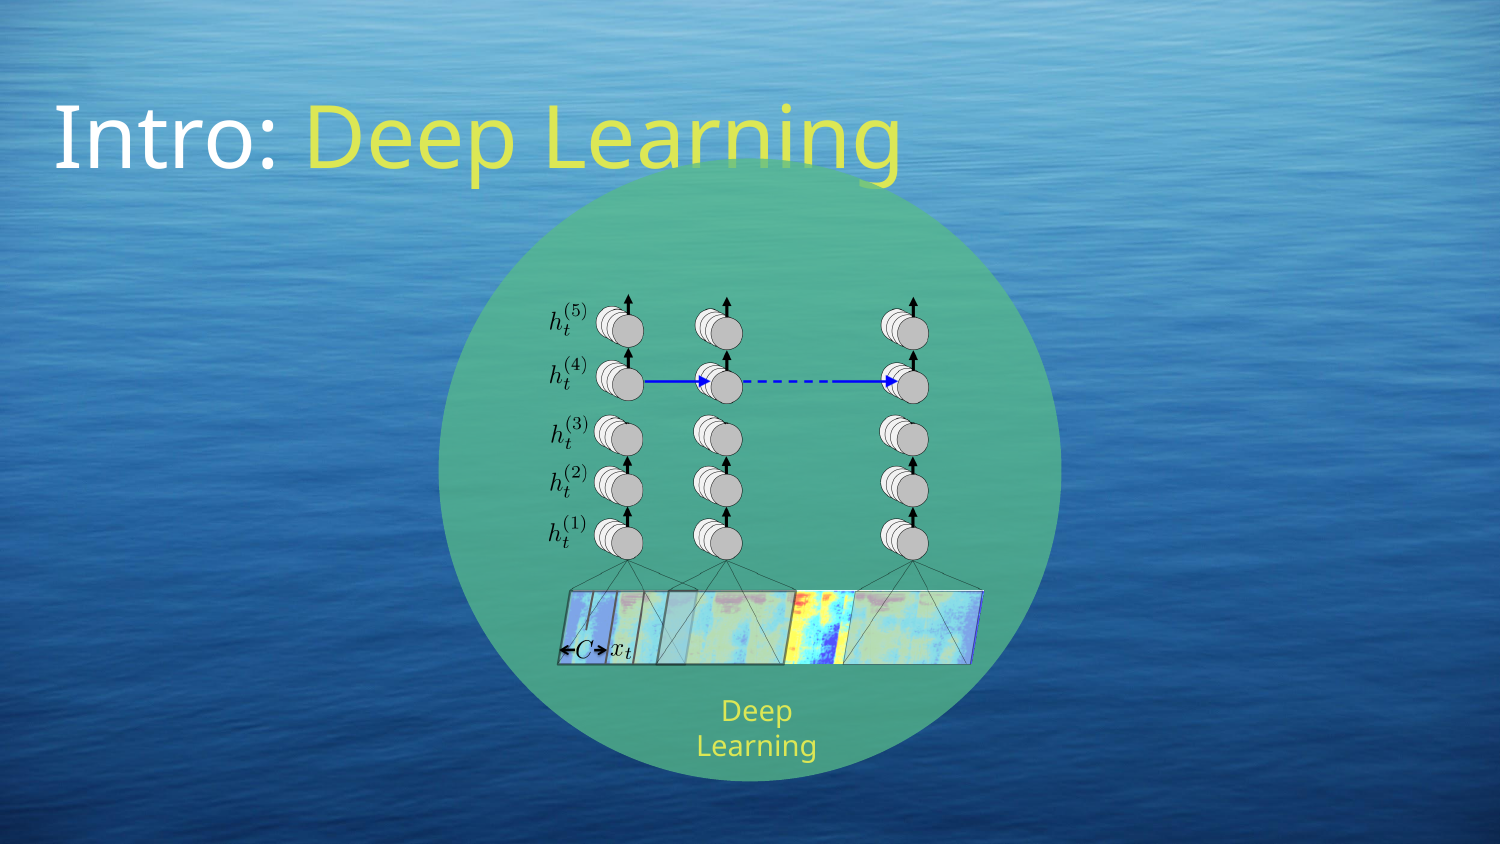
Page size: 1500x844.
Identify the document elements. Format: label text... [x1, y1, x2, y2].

picture [0, 0, 1500, 844]
text_box Deep Learning [673, 676, 841, 753]
text_box [531, 158, 969, 248]
title Intro: Deep Learning [38, 64, 1437, 201]
text_box [438, 250, 1062, 782]
